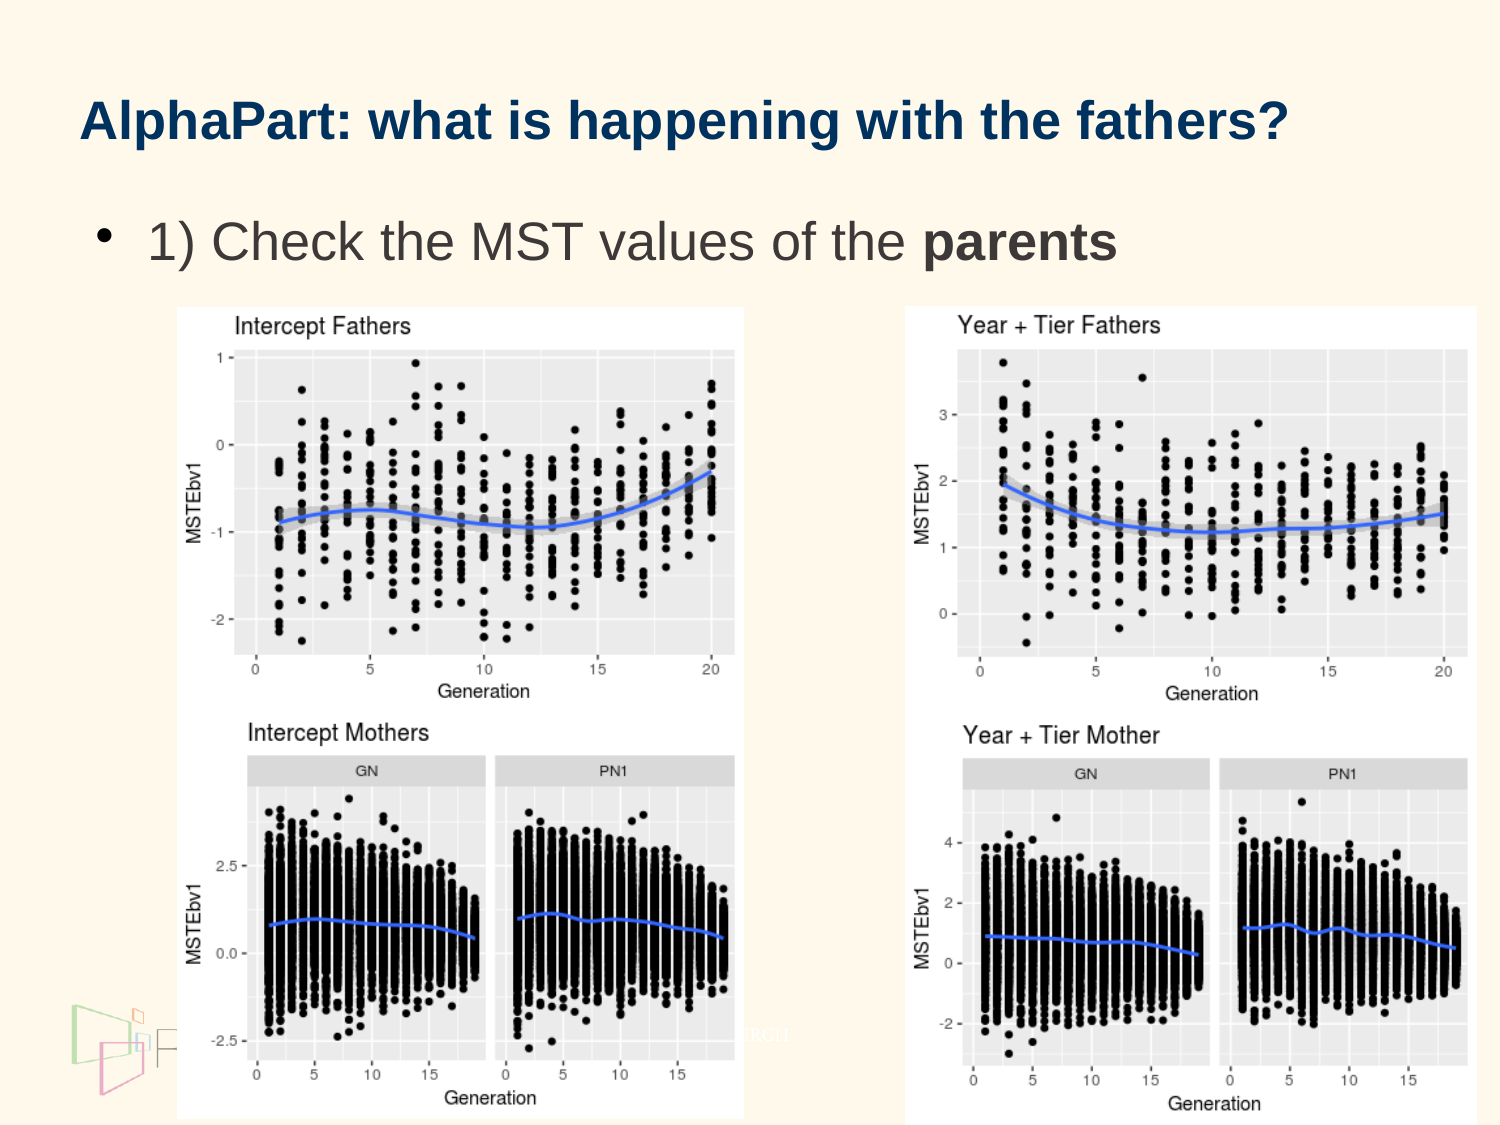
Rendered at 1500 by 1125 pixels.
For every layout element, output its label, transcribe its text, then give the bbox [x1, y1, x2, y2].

text_box AlphaPart: what is happening with the fathers? [64, 78, 1425, 185]
picture [64, 307, 744, 1119]
text_box 1) Check the MST values of the parents [62, 198, 1425, 934]
picture [905, 306, 1477, 1125]
